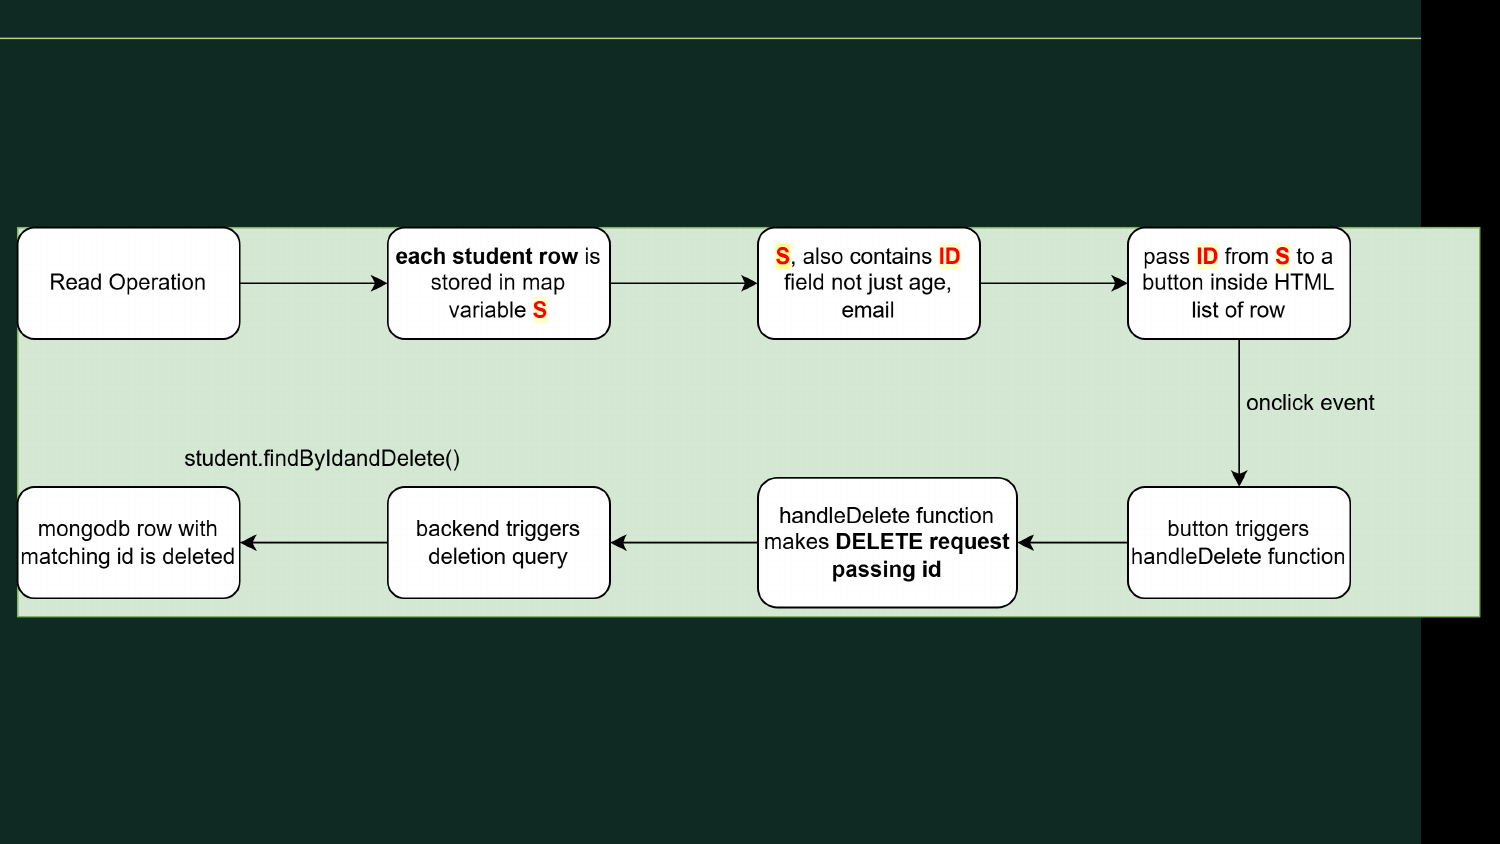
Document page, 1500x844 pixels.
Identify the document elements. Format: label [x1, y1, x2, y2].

picture [0, 208, 1499, 636]
